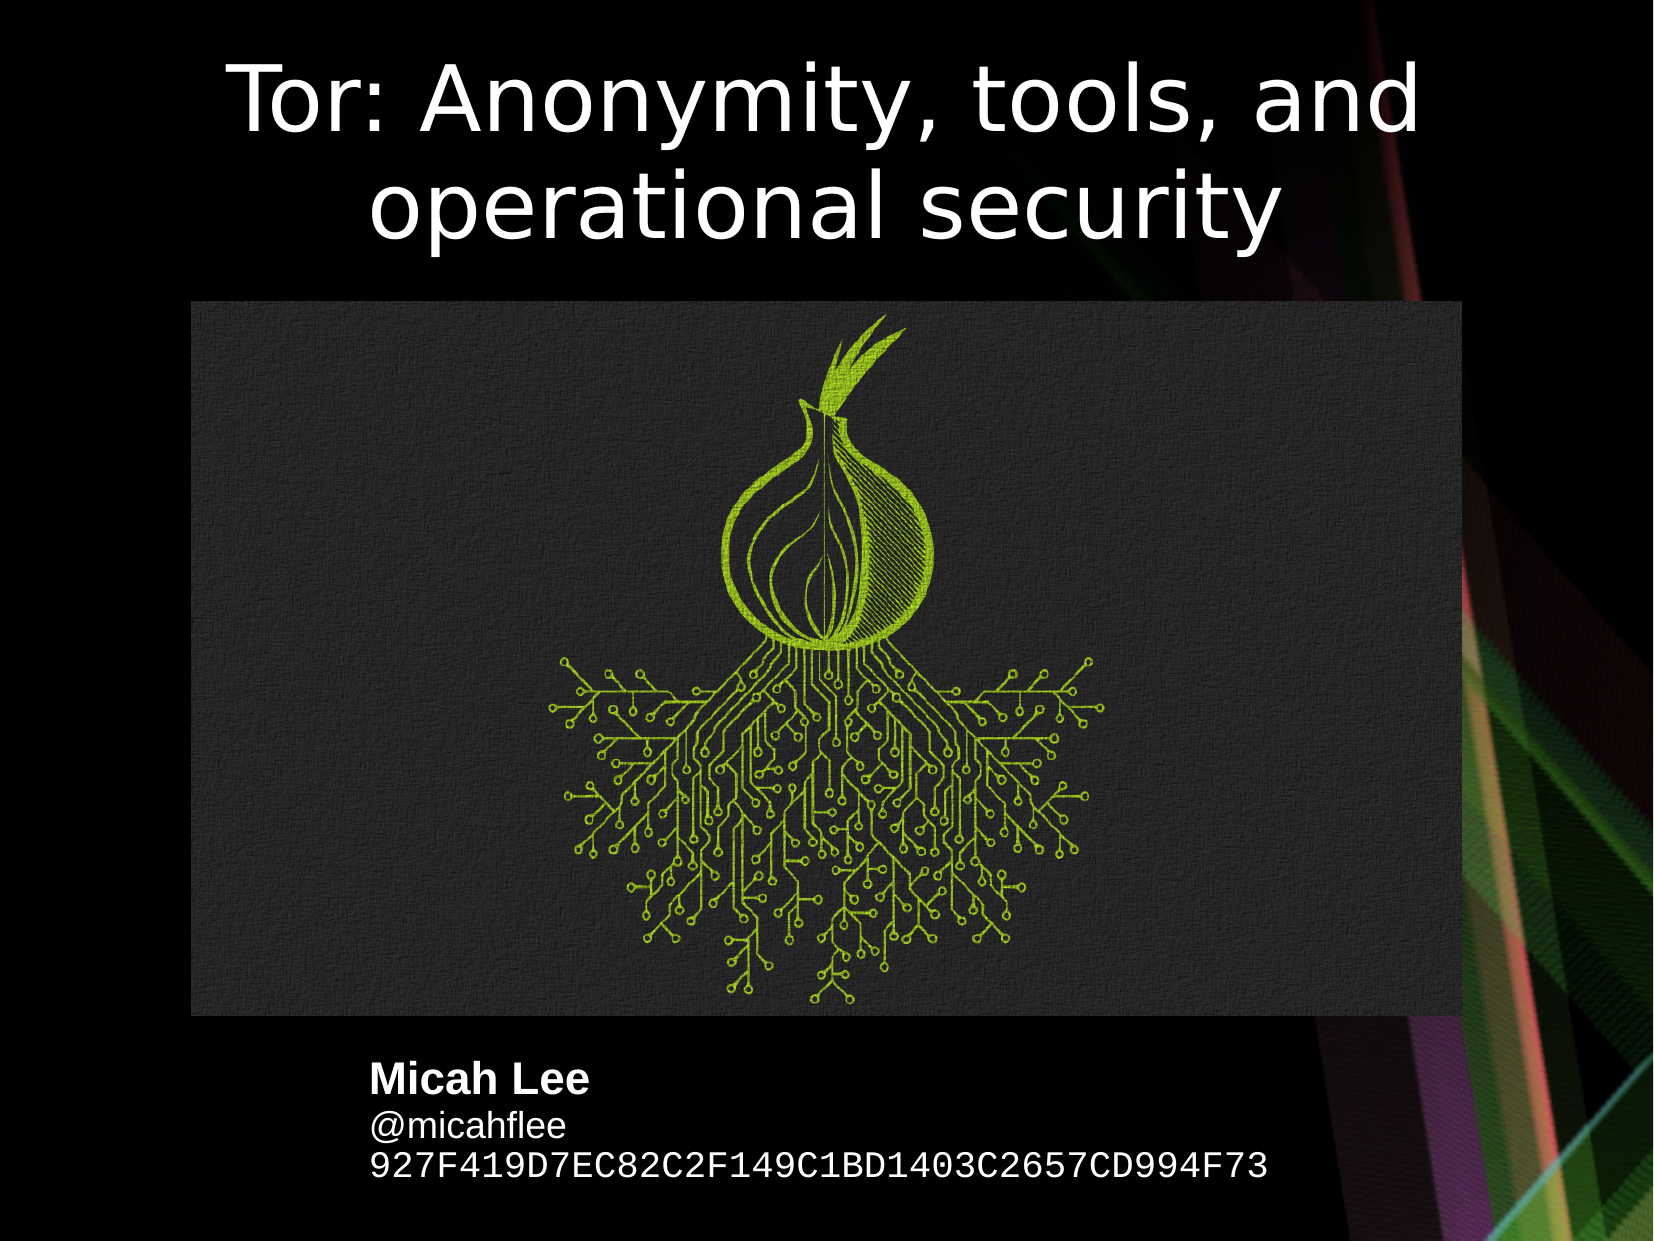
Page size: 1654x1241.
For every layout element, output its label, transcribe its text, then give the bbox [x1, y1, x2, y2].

text_box Micah Lee @micahflee 927F419D7EC82C2F149C1BD1403C2657CD994F73 [354, 1045, 1299, 1197]
title Tor: Anonymity, tools, and operational security [82, 45, 1571, 261]
picture [0, 0, 1654, 1241]
